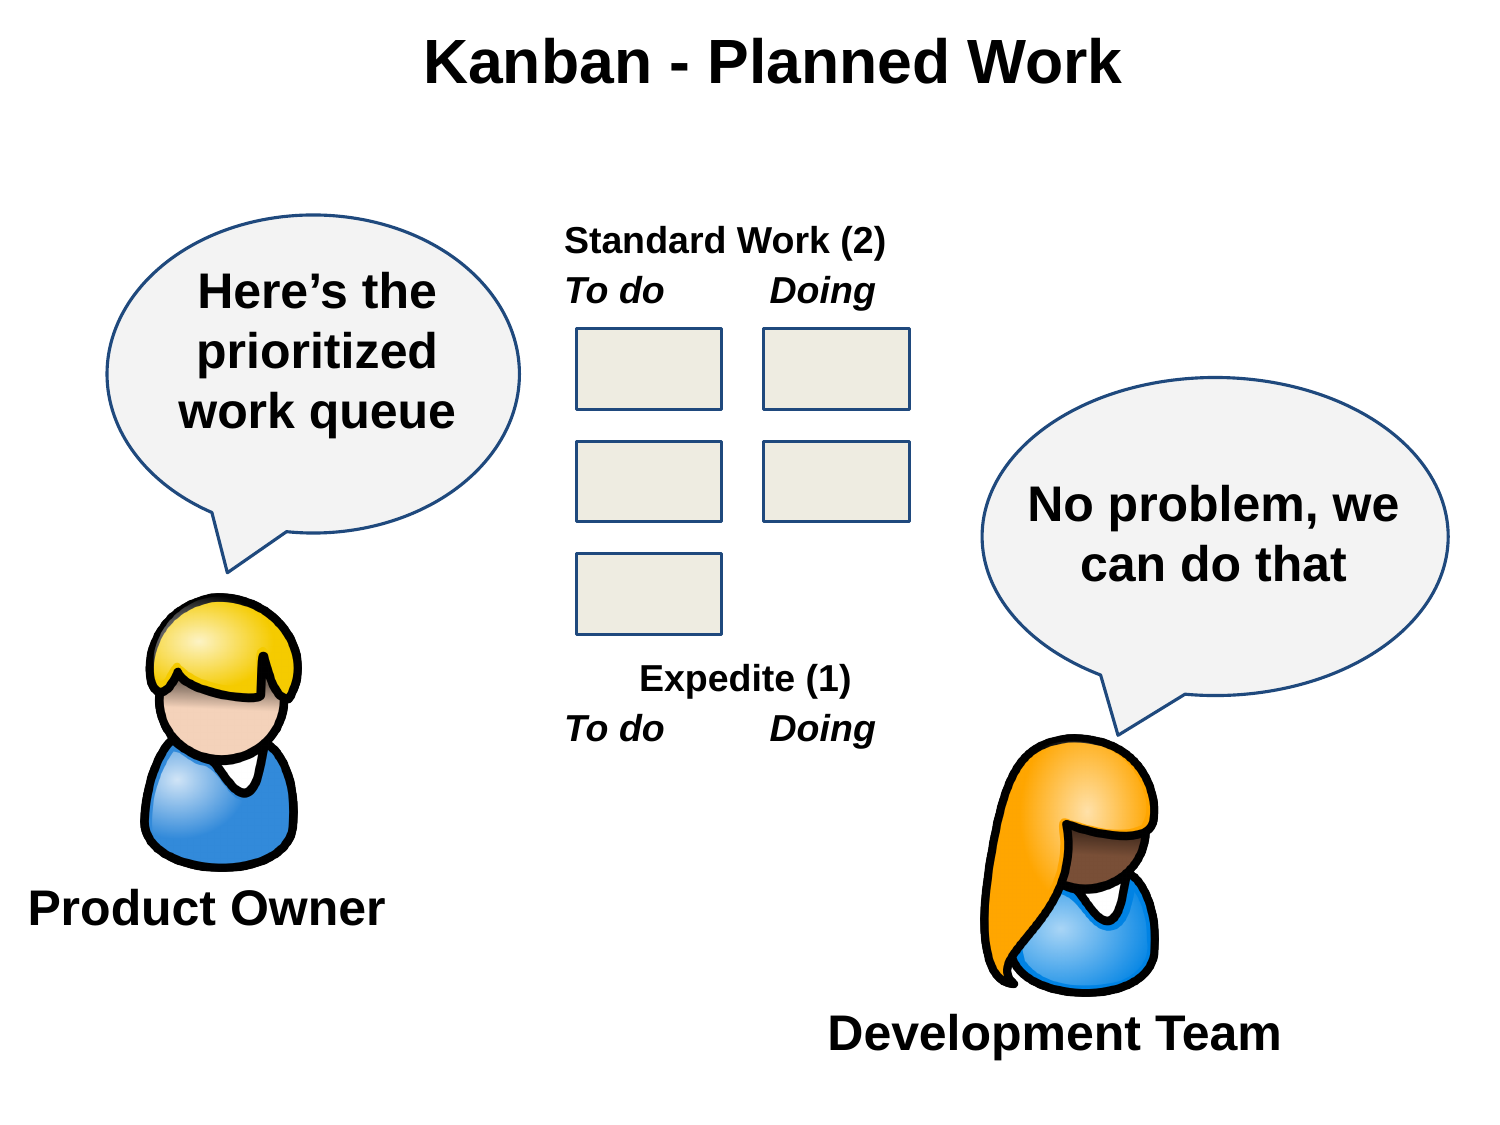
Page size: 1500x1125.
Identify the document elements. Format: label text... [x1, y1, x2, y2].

text_box [763, 328, 910, 410]
text_box [161, 482, 465, 573]
text_box [502, 309, 520, 438]
text_box [1014, 377, 1417, 456]
text_box Development Team [812, 985, 1419, 1112]
text_box Here’s the prioritized work queue [132, 243, 502, 482]
text_box [982, 460, 1449, 736]
text_box [763, 441, 910, 522]
text_box [107, 298, 132, 450]
text_box Product Owner [12, 860, 451, 957]
text_box [196, 214, 431, 243]
picture [140, 593, 302, 860]
text_box Kanban - Planned Work [408, 5, 1210, 133]
text_box Standard Work (2) [549, 201, 919, 251]
text_box To do Doing [549, 251, 919, 315]
text_box [576, 328, 722, 410]
text_box [576, 553, 722, 635]
picture [980, 734, 1159, 985]
text_box Expedite (1) [624, 638, 994, 703]
text_box No problem, we can do that [1007, 456, 1420, 606]
text_box [576, 441, 722, 522]
text_box To do Doing [549, 688, 919, 753]
